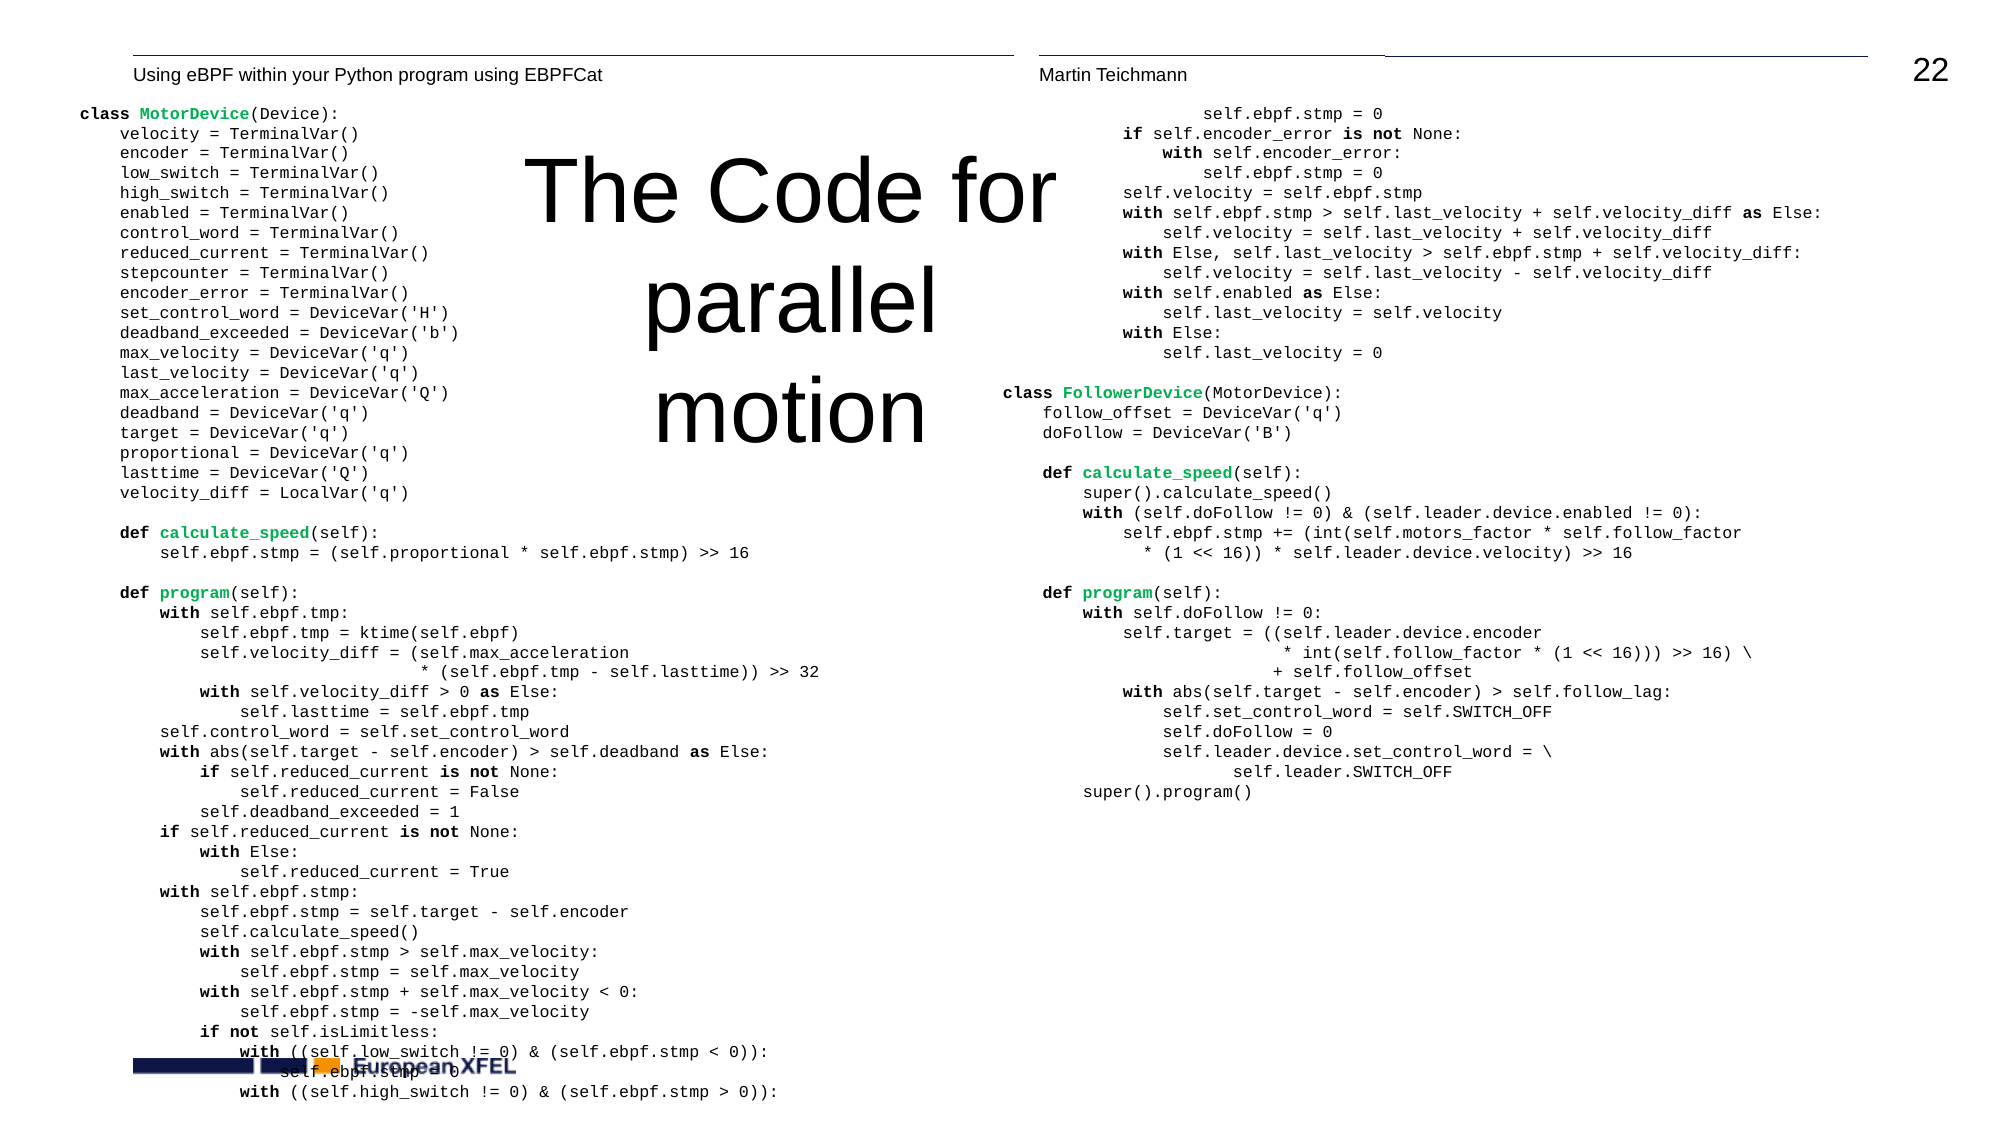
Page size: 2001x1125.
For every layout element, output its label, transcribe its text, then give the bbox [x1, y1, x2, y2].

text_box class MotorDevice(Device): velocity = TerminalVar() encoder = TerminalVar() low_switch = TerminalVar() high_switch = TerminalVar() enabled = TerminalVar() control_word = TerminalVar() reduced_current = TerminalVar() stepcounter = TerminalVar() encoder_error = TerminalVar() set_control_word = DeviceVar('H') deadband_exceeded = DeviceVar('b') max_velocity = DeviceVar('q') last_velocity = DeviceVar('q') max_acceleration = DeviceVar('Q') deadband = DeviceVar('q') target = DeviceVar('q') proportional = DeviceVar('q') lasttime = DeviceVar('Q') velocity_diff = LocalVar('q') def calculate_speed(self): self.ebpf.stmp = (self.proportional * self.ebpf.stmp) >> 16 def program(self): with self.ebpf.tmp: self.ebpf.tmp = ktime(self.ebpf) self.velocity_diff = (self.max_acceleration * (self.ebpf.tmp - self.lasttime)) >> 32 with self.velocity_diff > 0 as Else: self.lasttime = self.ebpf.tmp self.control_word = self.set_control_word with abs(self.target - self.encoder) > self.deadband as Else: if self.reduced_current is not None: self.reduced_current = False self.deadband_exceeded = 1 if self.reduced_current is not None: with Else: self.reduced_current = True with self.ebpf.stmp: self.ebpf.stmp = self.target - self.encoder self.calculate_speed() with self.ebpf.stmp > self.max_velocity: self.ebpf.stmp = self.max_velocity with self.ebpf.stmp + self.max_velocity < 0: self.ebpf.stmp = -self.max_velocity if not self.isLimitless: with ((self.low_switch != 0) & (self.ebpf.stmp < 0)): self.ebpf.stmp = 0 with ((self.high_switch != 0) & (self.ebpf.stmp > 0)): self.ebpf.stmp = 0 if self.encoder_error is not None: with self.encoder_error: self.ebpf.stmp = 0 self.velocity = self.ebpf.stmp with self.ebpf.stmp > self.last_velocity + self.velocity_diff as Else: self.velocity = self.last_velocity + self.velocity_diff with Else, self.last_velocity > self.ebpf.stmp + self.velocity_diff: self.velocity = self.last_velocity - self.velocity_diff with self.enabled as Else: self.last_velocity = self.velocity with Else: self.last_velocity = 0 class FollowerDevice(MotorDevice): follow_offset = DeviceVar('q') doFollow = DeviceVar('B') def calculate_speed(self): super().calculate_speed() with (self.doFollow != 0) & (self.leader.device.enabled != 0): self.ebpf.stmp += (int(self.motors_factor * self.follow_factor * (1 << 16)) * self.leader.device.velocity) >> 16 def program(self): with self.doFollow != 0: self.target = ((self.leader.device.encoder * int(self.follow_factor * (1 << 16))) >> 16) \ + self.follow_offset with abs(self.target - self.encoder) > self.follow_lag: self.set_control_word = self.SWITCH_OFF self.doFollow = 0 self.leader.device.set_control_word = \ self.leader.SWITCH_OFF super().program() [64, 94, 1941, 1120]
text_box The Code for parallel motion [481, 123, 1101, 468]
